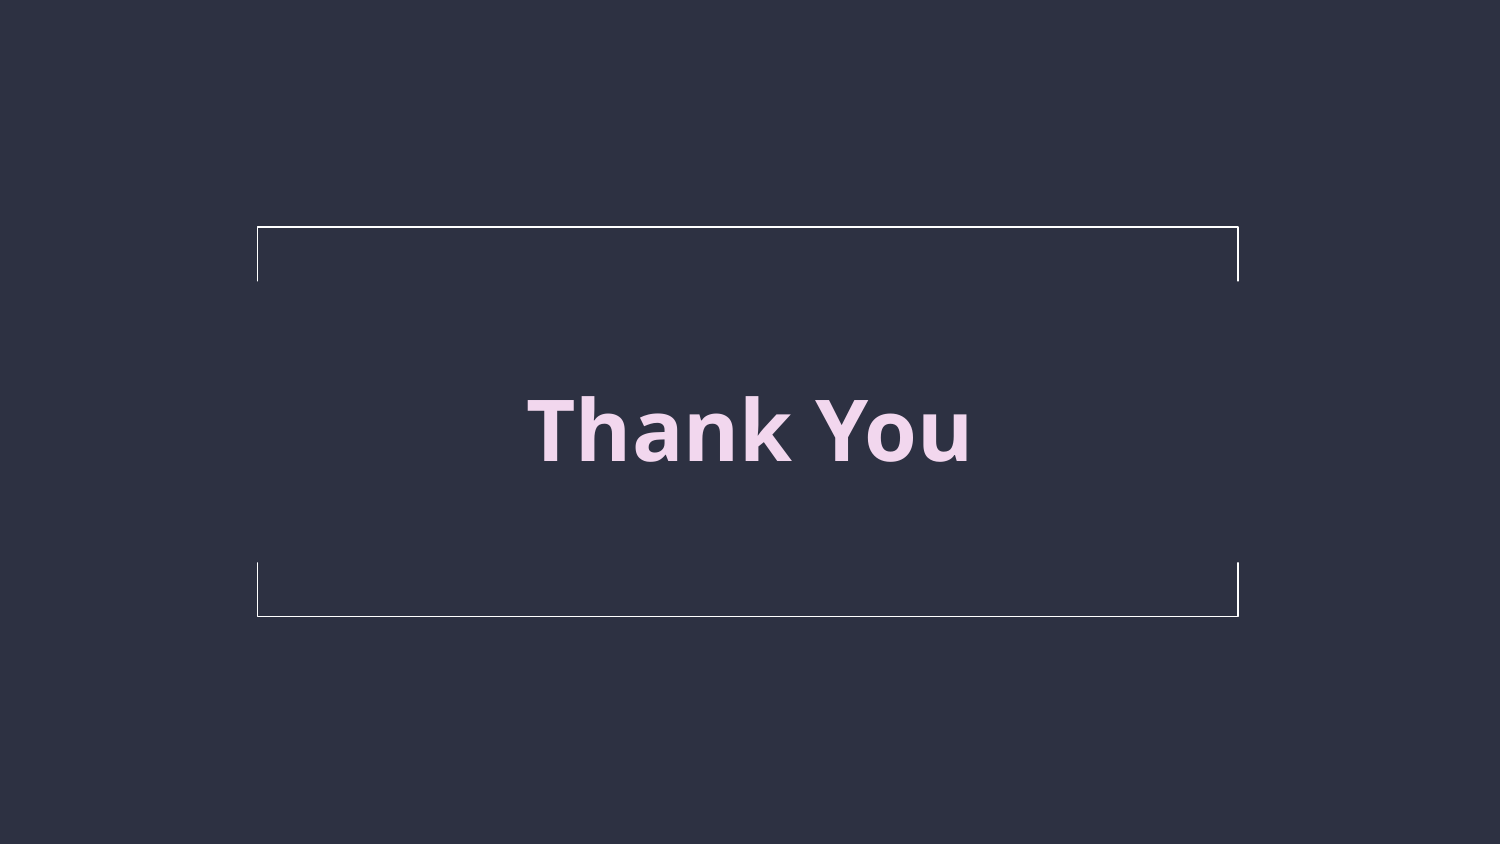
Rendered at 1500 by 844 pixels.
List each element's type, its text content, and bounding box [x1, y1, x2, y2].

title Thank You [309, 321, 1191, 533]
